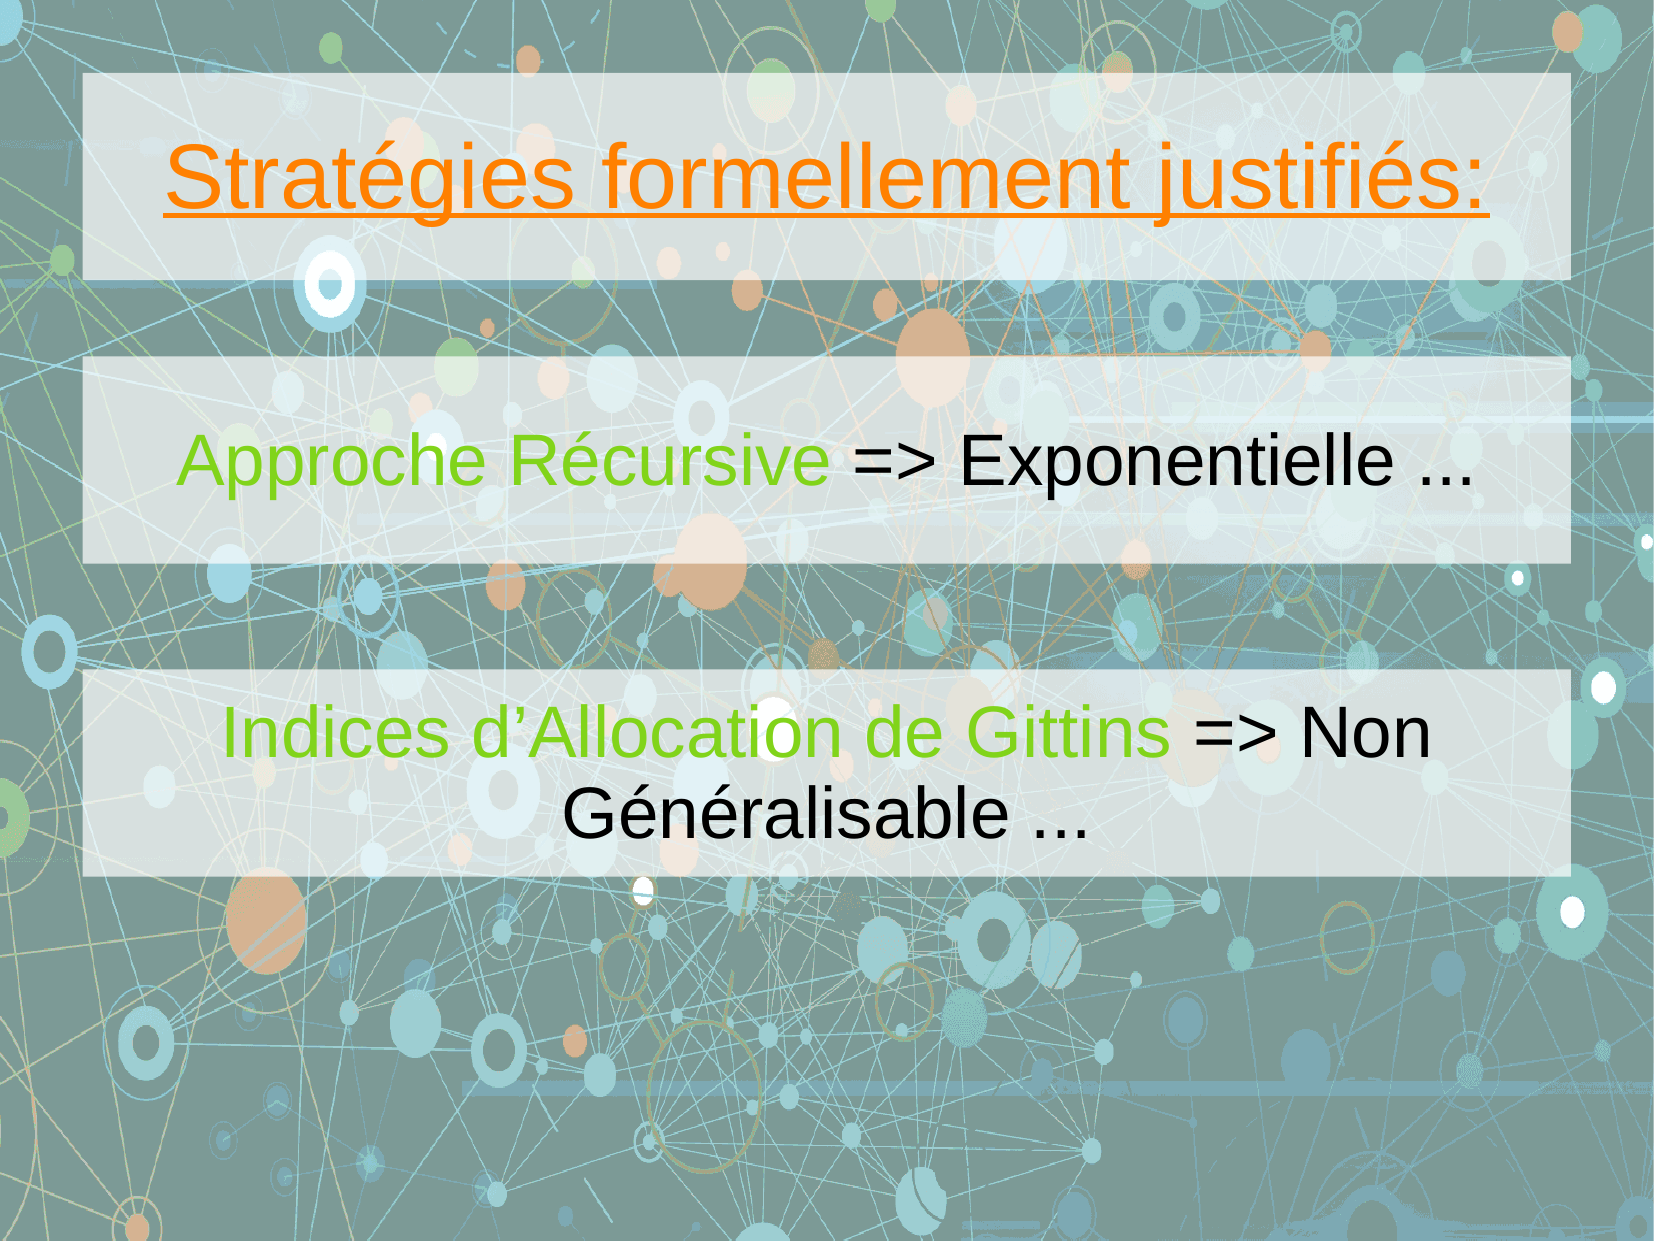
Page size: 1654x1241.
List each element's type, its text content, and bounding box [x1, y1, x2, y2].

picture [0, 0, 1654, 1241]
title Stratégies formellement justifiés: [82, 72, 1571, 281]
title Approche Récursive => Exponentielle ... [82, 356, 1571, 564]
title Indices d’Allocation de Gittins => Non Généralisable ... [82, 669, 1571, 877]
